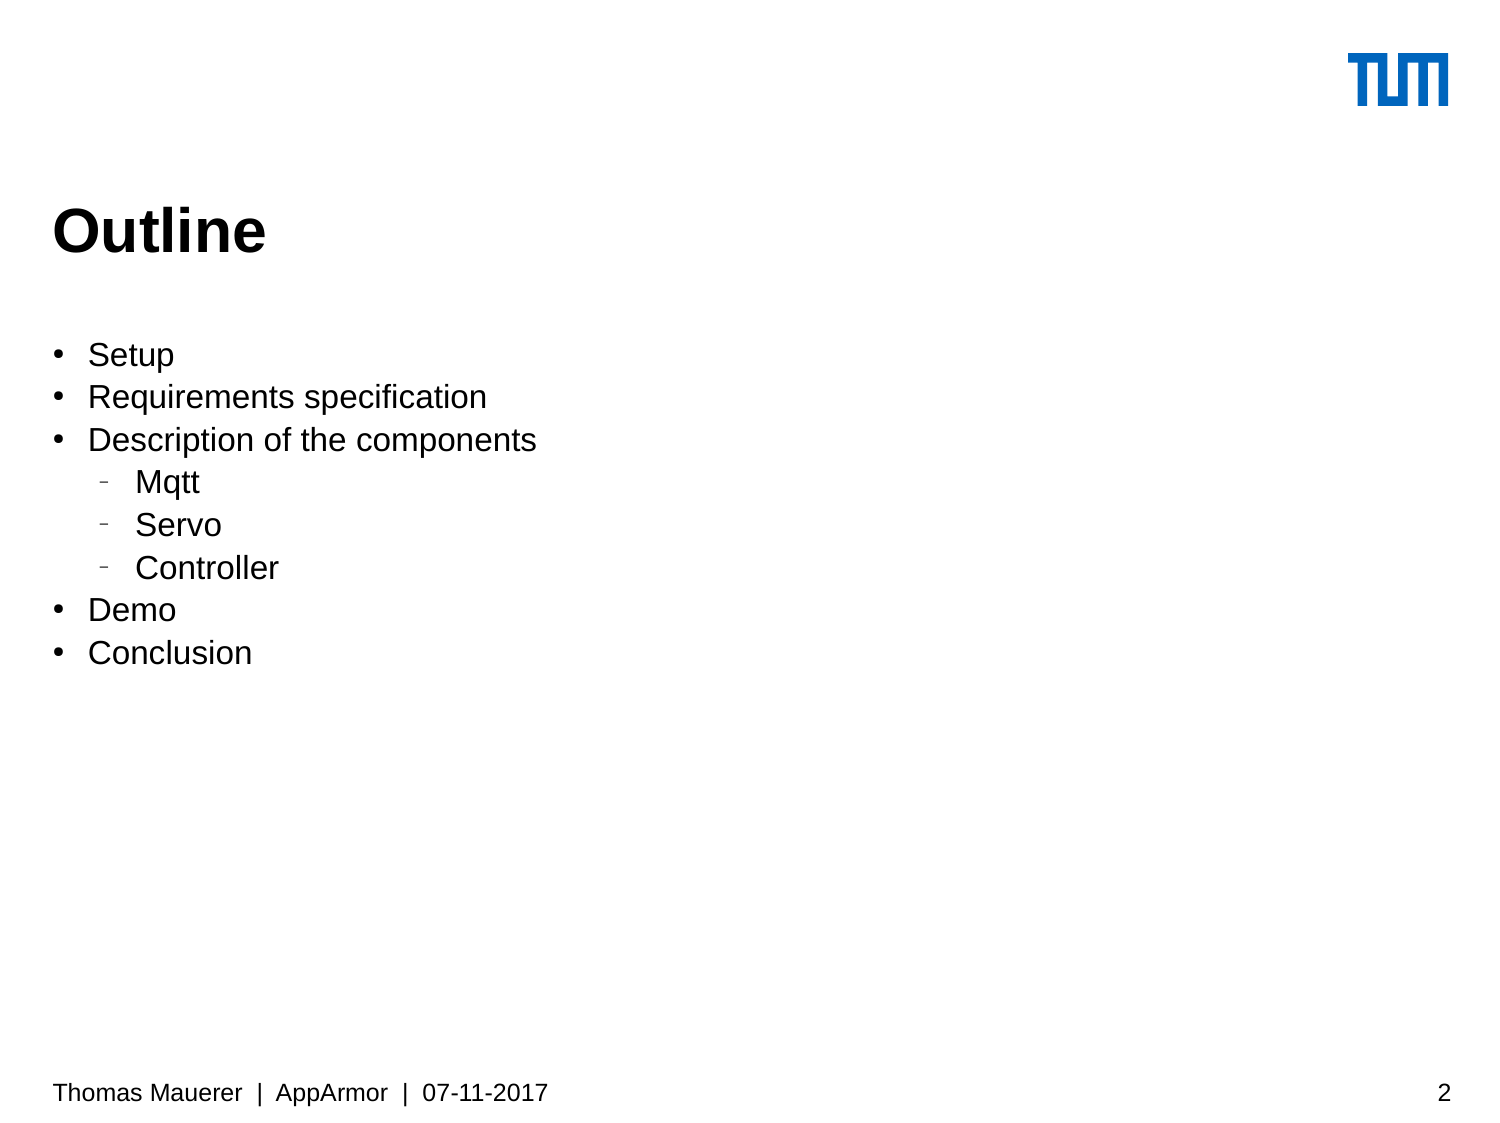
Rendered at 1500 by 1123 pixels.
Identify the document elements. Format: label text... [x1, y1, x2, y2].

title Outline [52, 195, 1453, 266]
list Setup Requirements specification Description of the components Mqtt Servo Controller Demo Conclusion [52, 330, 1453, 695]
